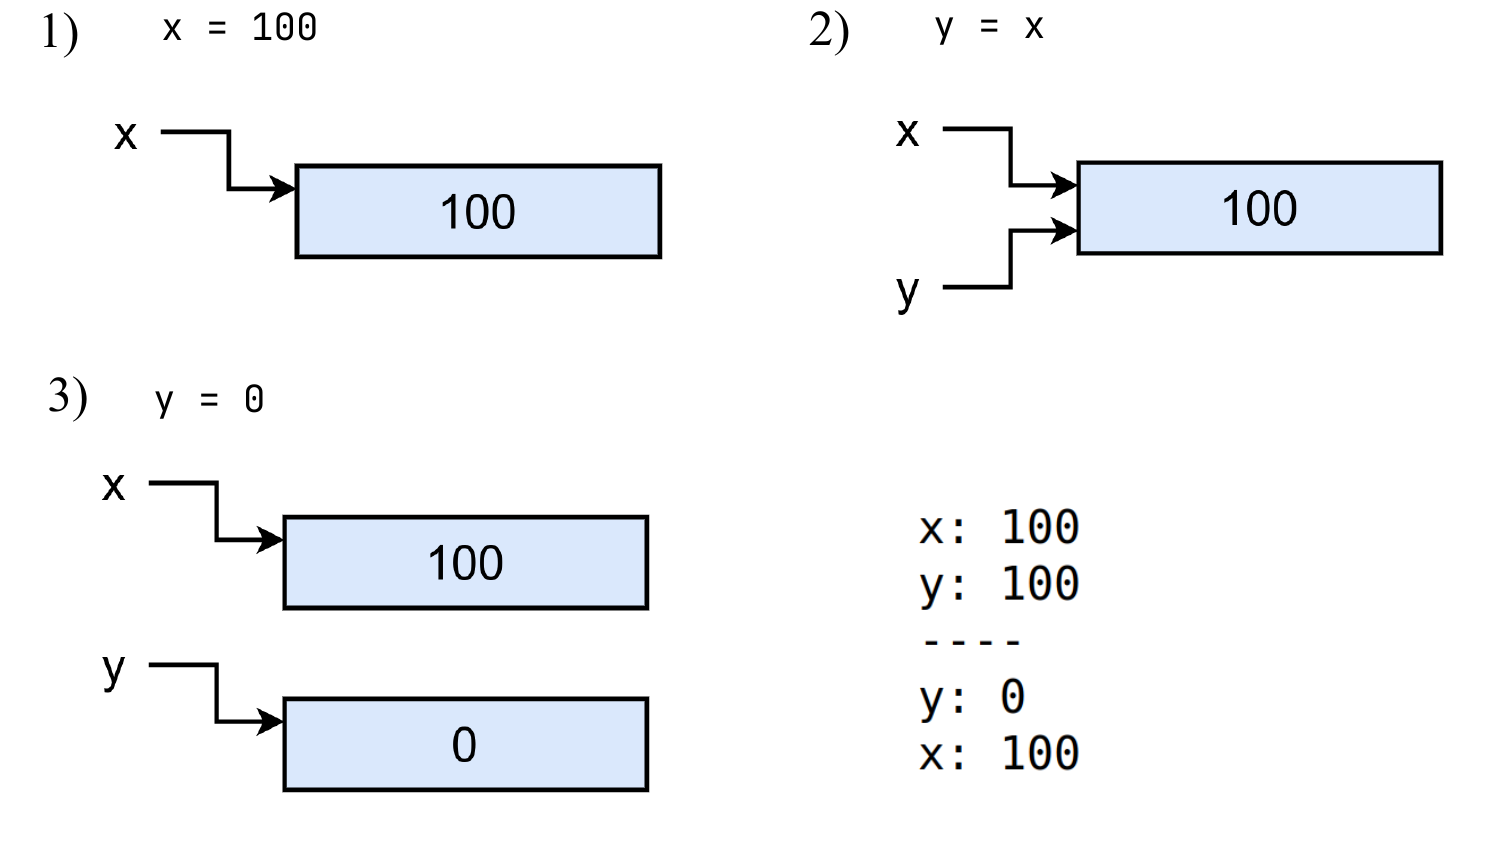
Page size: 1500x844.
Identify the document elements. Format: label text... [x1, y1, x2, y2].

picture [902, 490, 1099, 792]
text_box y = 0 [153, 367, 281, 428]
text_box y = x [933, 0, 1061, 54]
text_box 2) [809, 0, 866, 64]
text_box x = 100 [161, 0, 334, 56]
text_box 3) [47, 354, 104, 430]
picture [862, 82, 1453, 331]
picture [68, 436, 659, 802]
text_box 1) [37, 0, 95, 65]
picture [80, 85, 672, 269]
